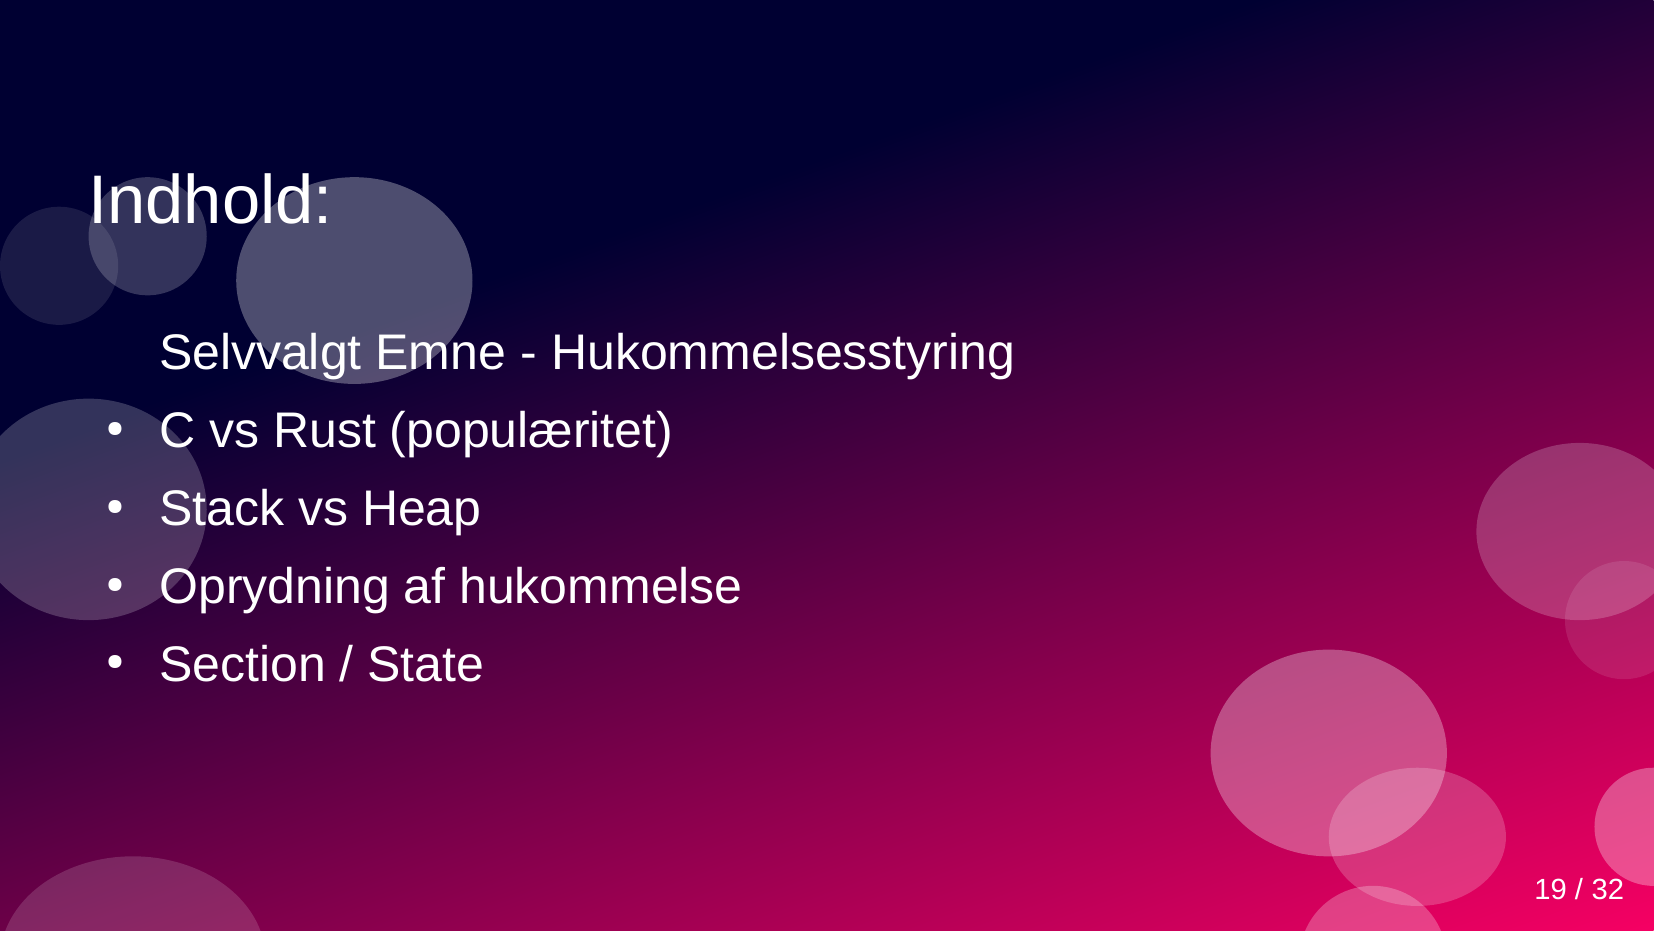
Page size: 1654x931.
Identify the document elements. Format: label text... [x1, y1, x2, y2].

title Indhold: [88, 118, 1565, 281]
list Selvvalgt Emne - Hukommelsesstyring C vs Rust (populæritet) Stack vs Heap Oprydning af hukommelse Section / State [88, 324, 1565, 783]
